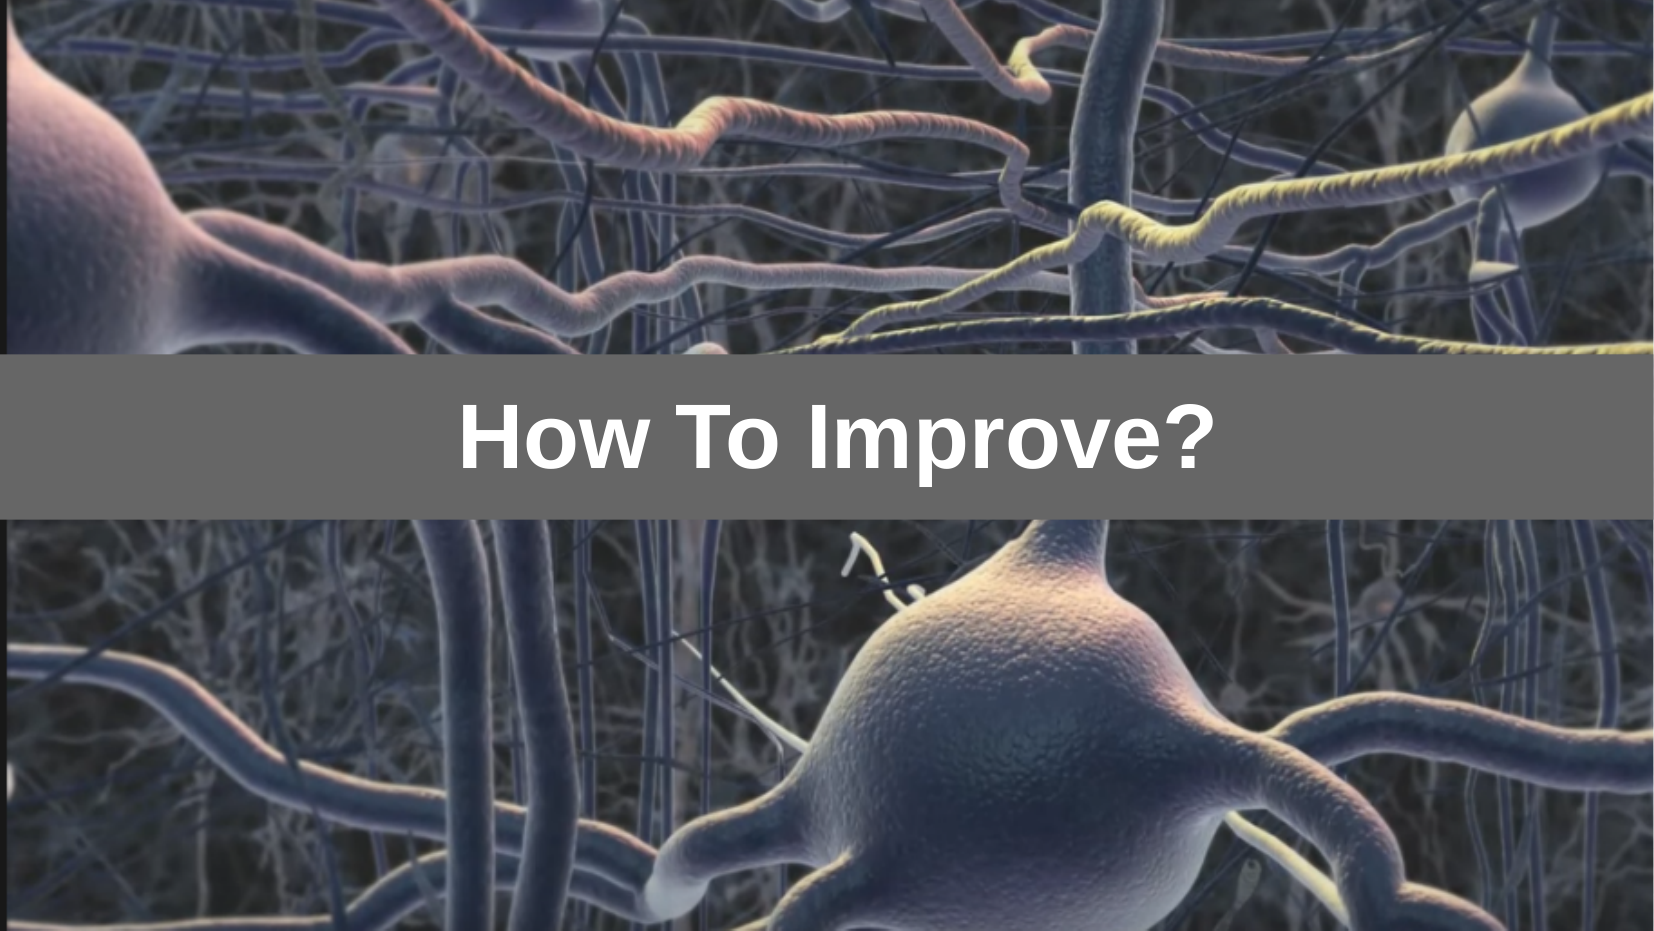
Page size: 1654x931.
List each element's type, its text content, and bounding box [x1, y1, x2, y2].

picture [0, 0, 1654, 354]
picture [0, 520, 1654, 931]
title How To Improve? [0, 354, 1654, 520]
